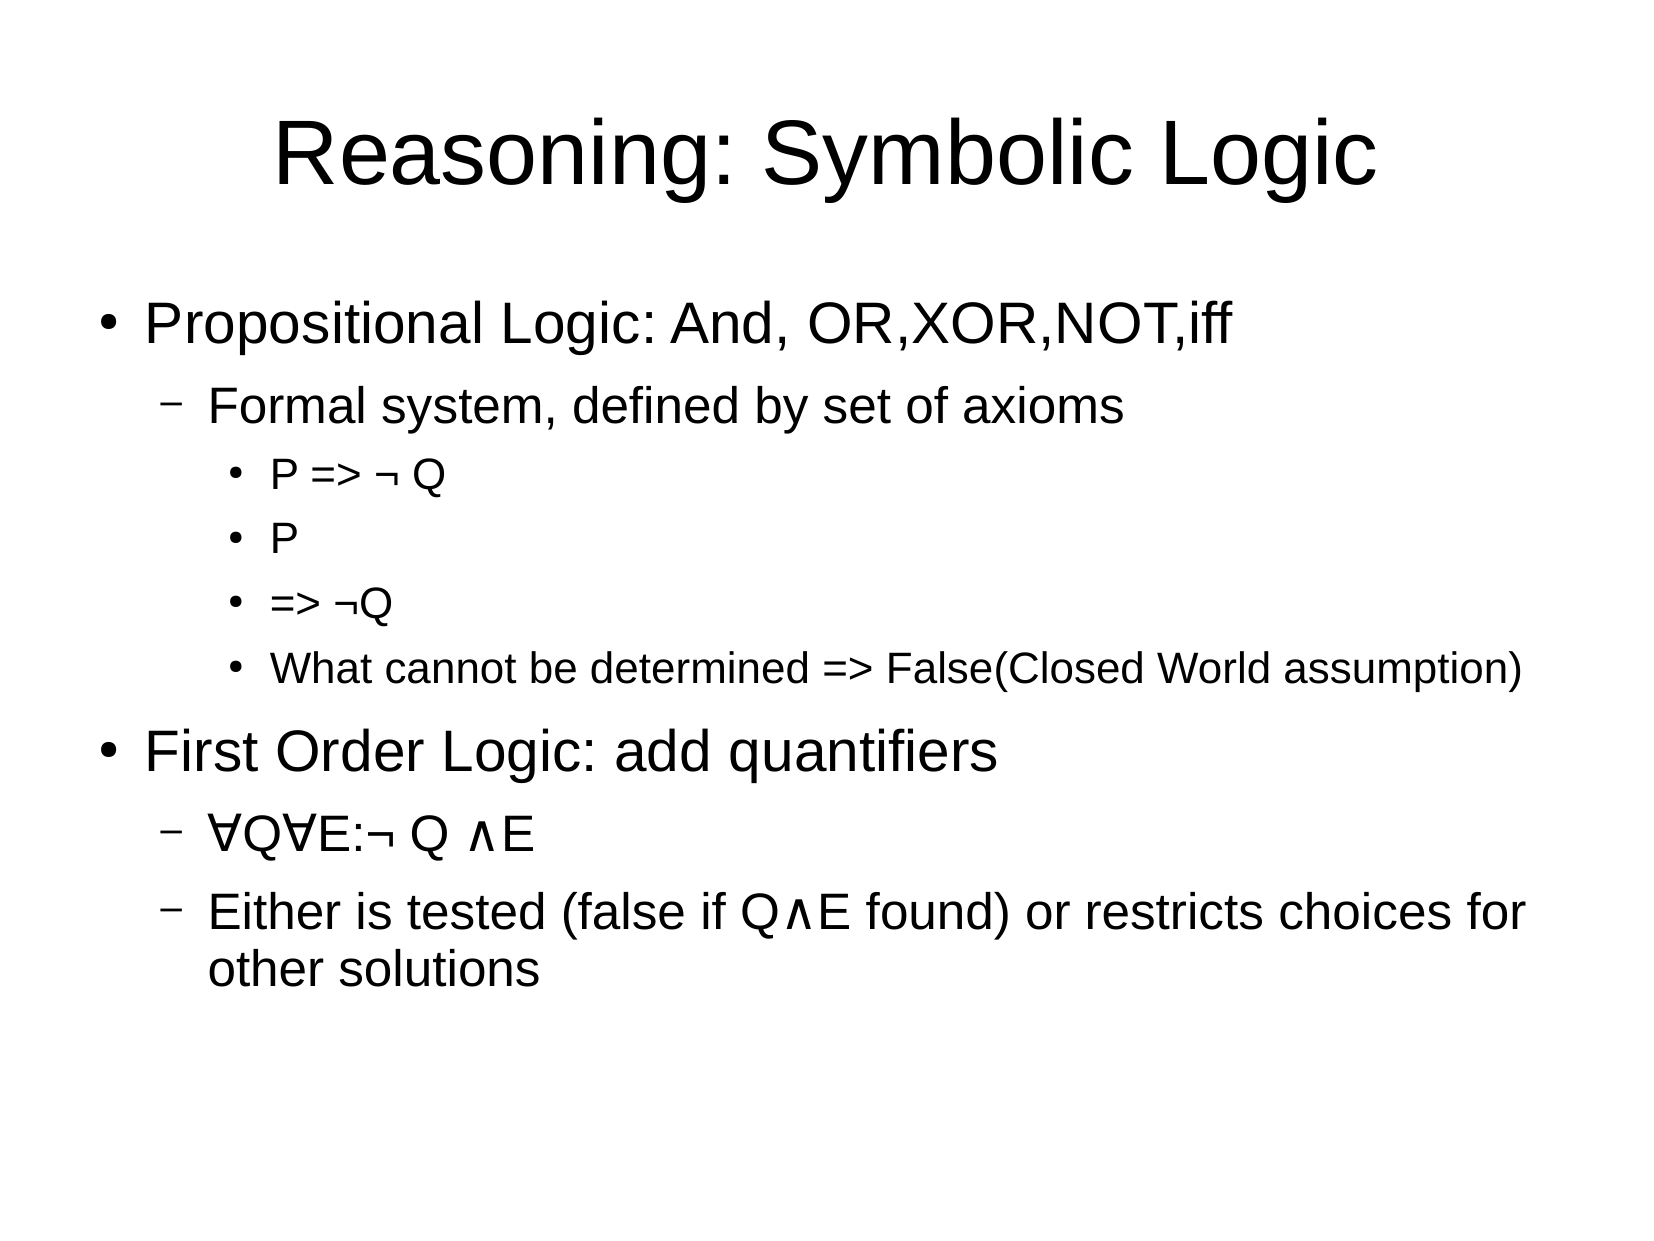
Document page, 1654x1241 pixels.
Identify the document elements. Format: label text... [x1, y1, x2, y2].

list Propositional Logic: And, OR,XOR,NOT,iff Formal system, defined by set of axioms P => ¬ Q P => ¬Q What cannot be determined => False(Closed World assumption) First Order Logic: add quantifiers ∀Q∀E:¬ Q ∧E Either is tested (false if Q∧E found) or restricts choices for other solutions [82, 290, 1571, 1010]
title Reasoning: Symbolic Logic [82, 49, 1571, 257]
